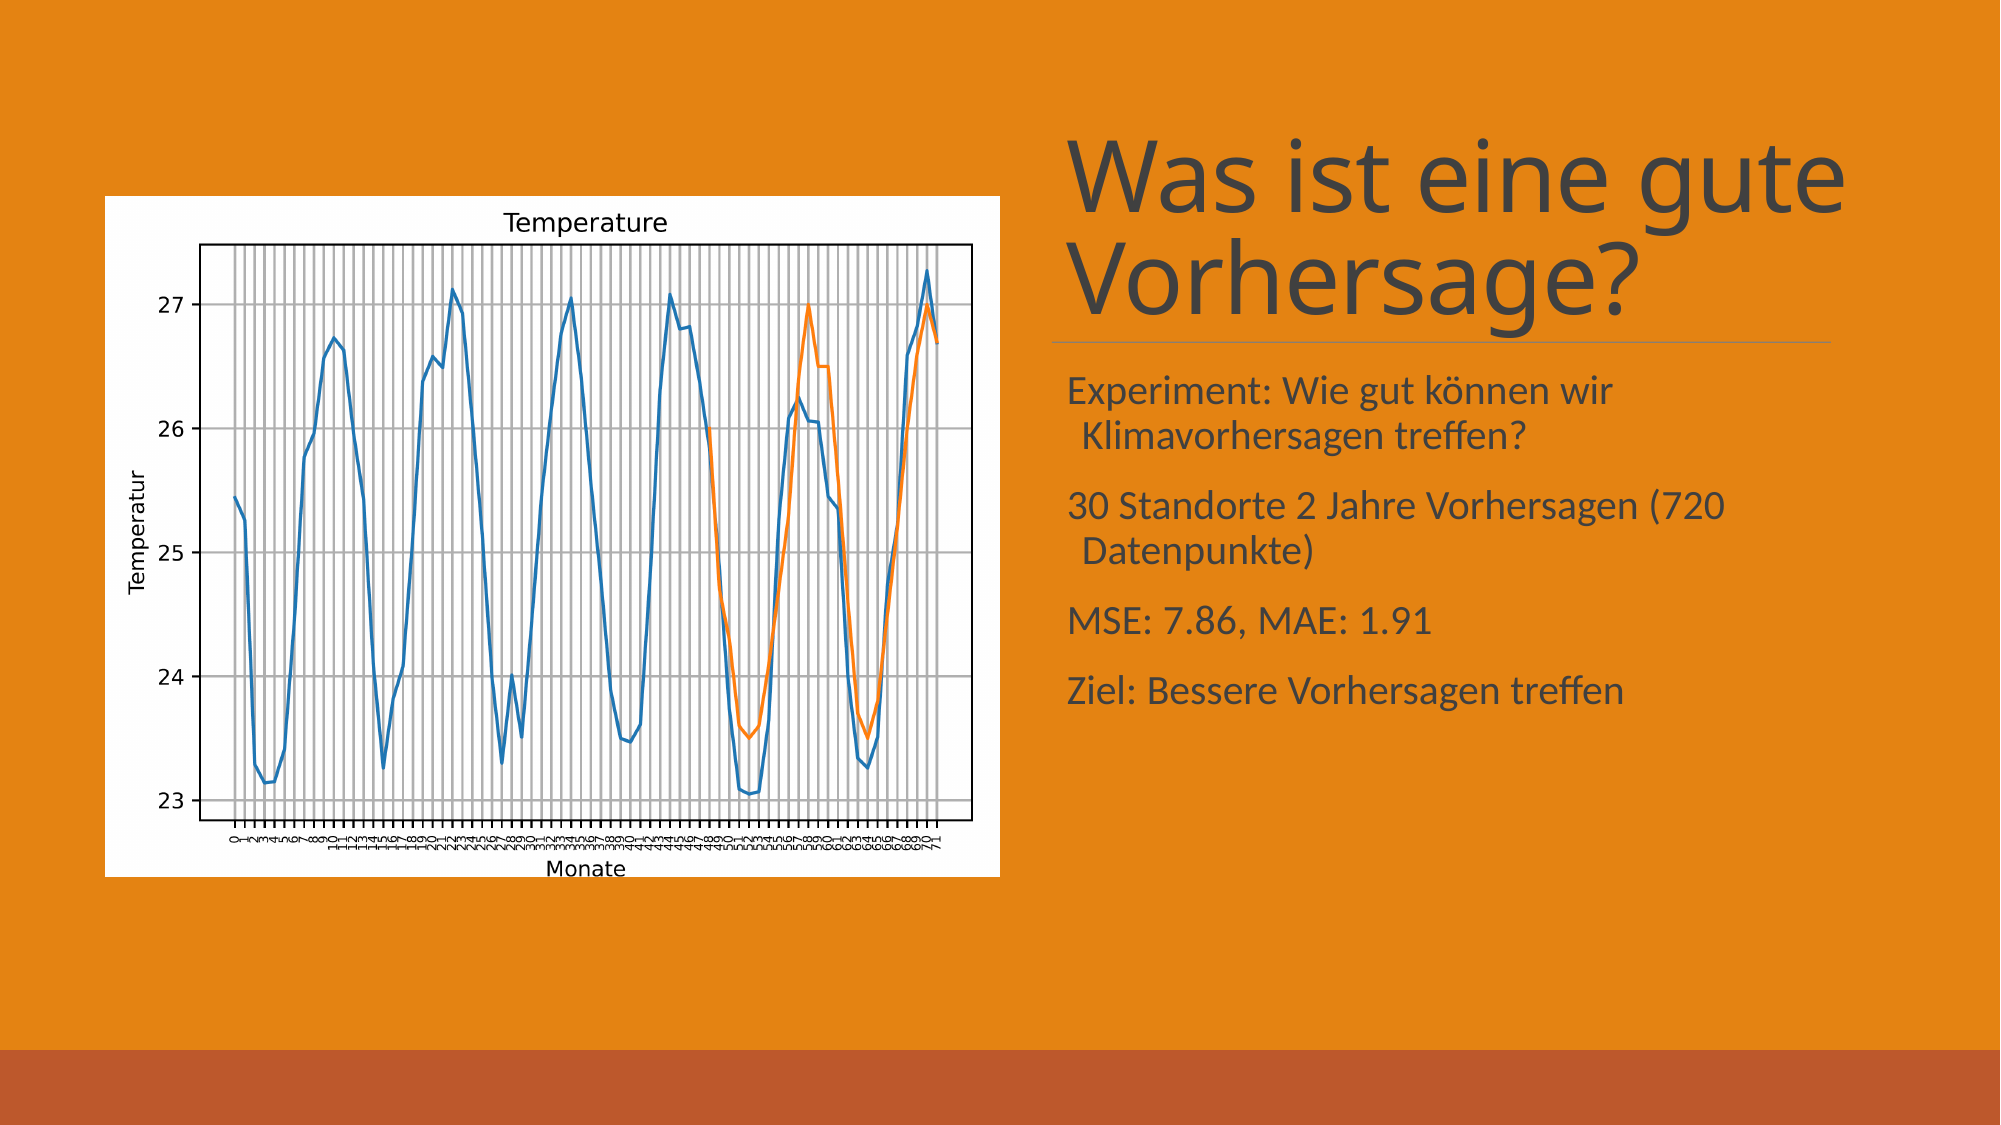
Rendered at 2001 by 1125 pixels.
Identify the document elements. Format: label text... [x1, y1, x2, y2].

title Was ist eine gute Vorhersage? [1051, 104, 1893, 343]
list Experiment: Wie gut können wir Klimavorhersagen treffen? 30 Standorte 2 Jahre Vorhersagen (720 Datenpunkte) MSE: 7.86, MAE: 1.91 Ziel: Bessere Vorhersagen treffen [1051, 360, 1893, 963]
text_box [0, 0, 2000, 1125]
picture [105, 196, 1000, 877]
